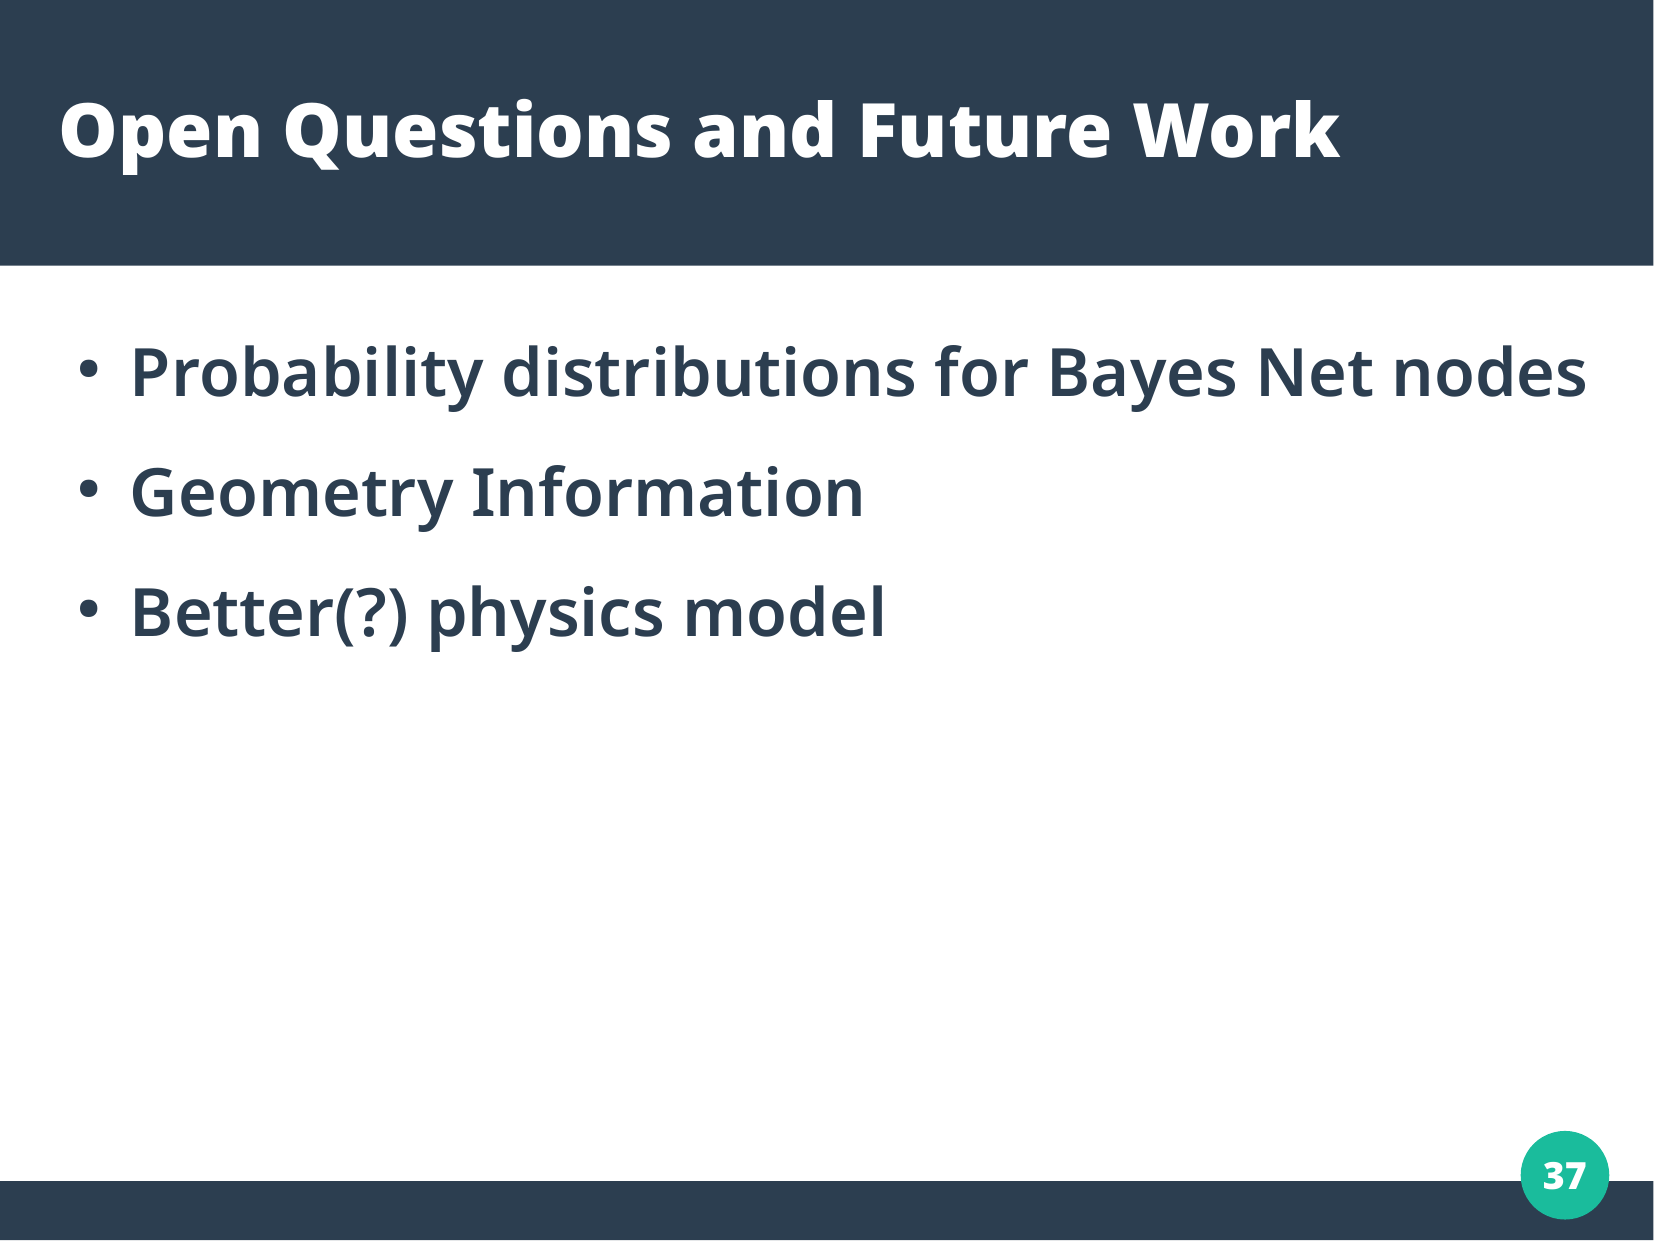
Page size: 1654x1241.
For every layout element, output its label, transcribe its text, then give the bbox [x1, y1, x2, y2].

list Probability distributions for Bayes Net nodes Geometry Information Better(?) physics model [59, 324, 1595, 1152]
title Open Questions and Future Work [59, 49, 1595, 207]
